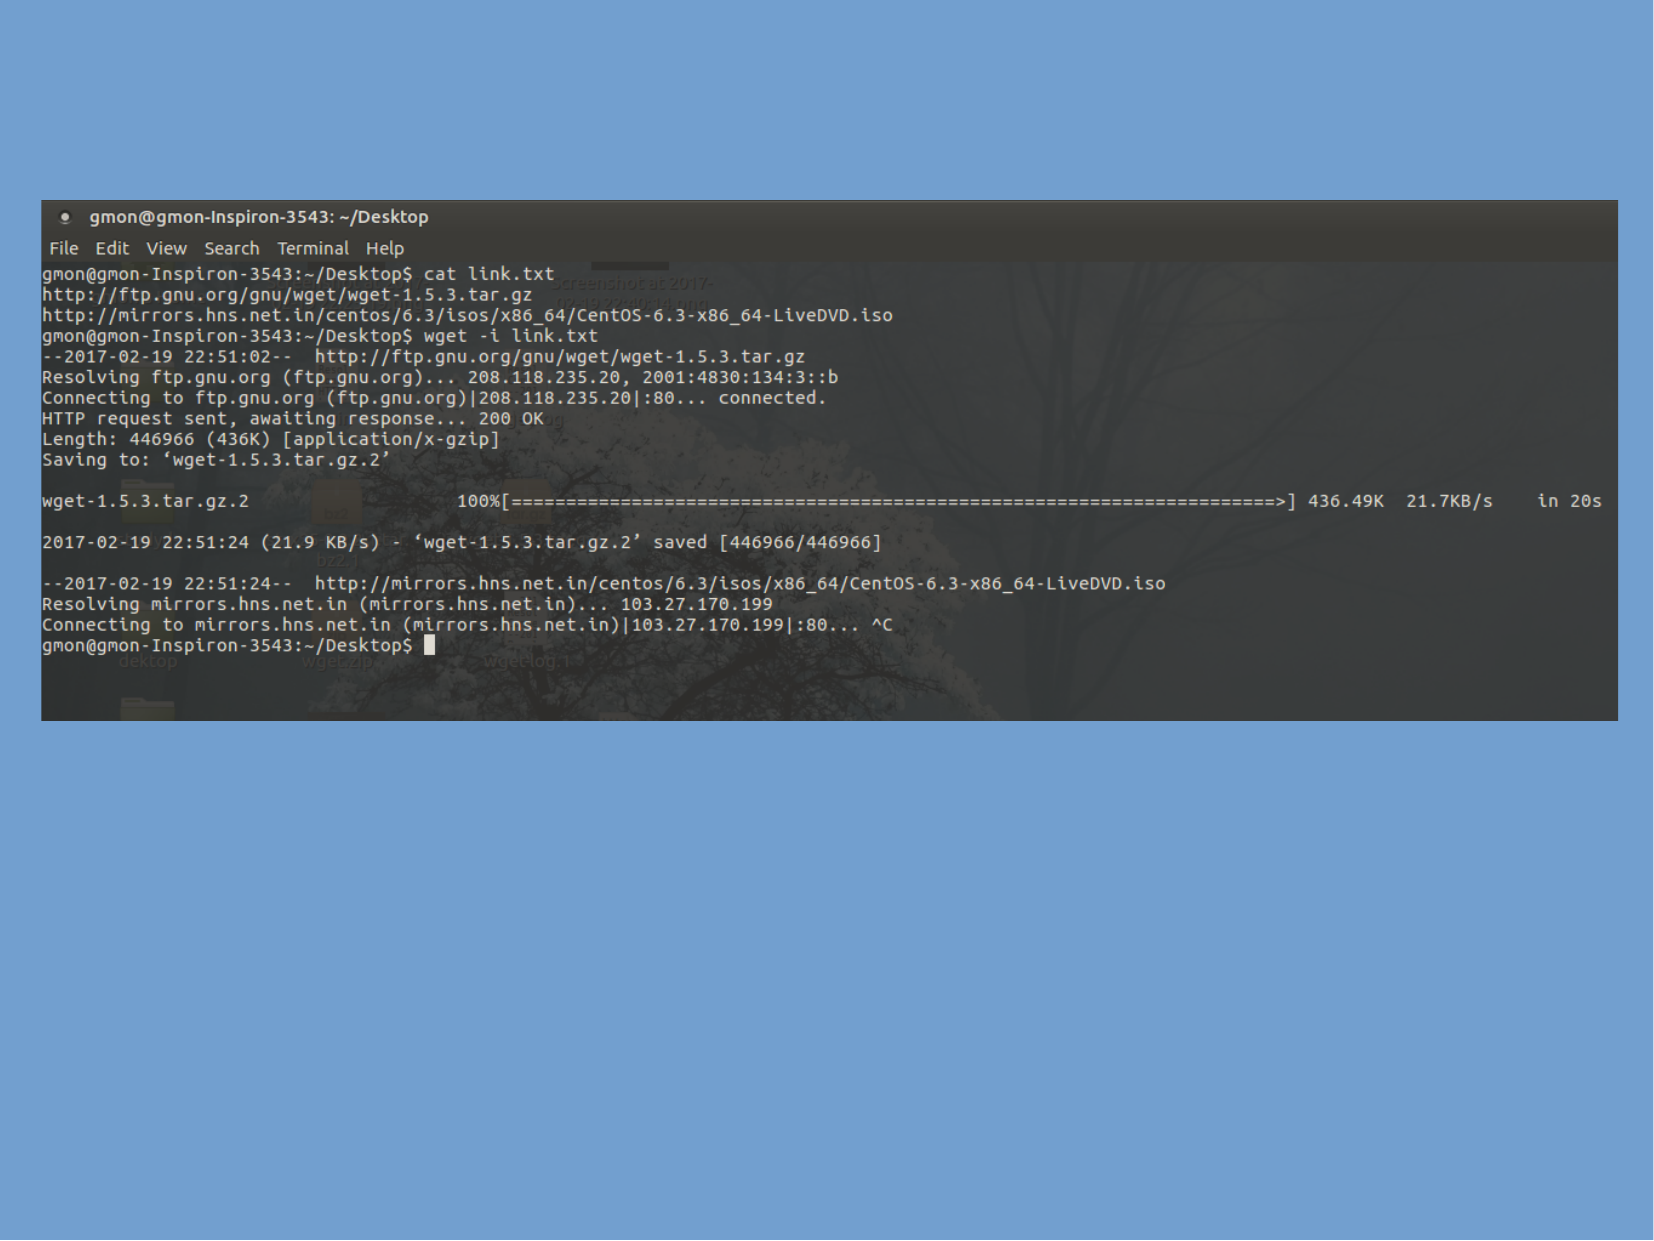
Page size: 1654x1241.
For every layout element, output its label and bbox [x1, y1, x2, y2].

picture [41, 200, 1619, 721]
